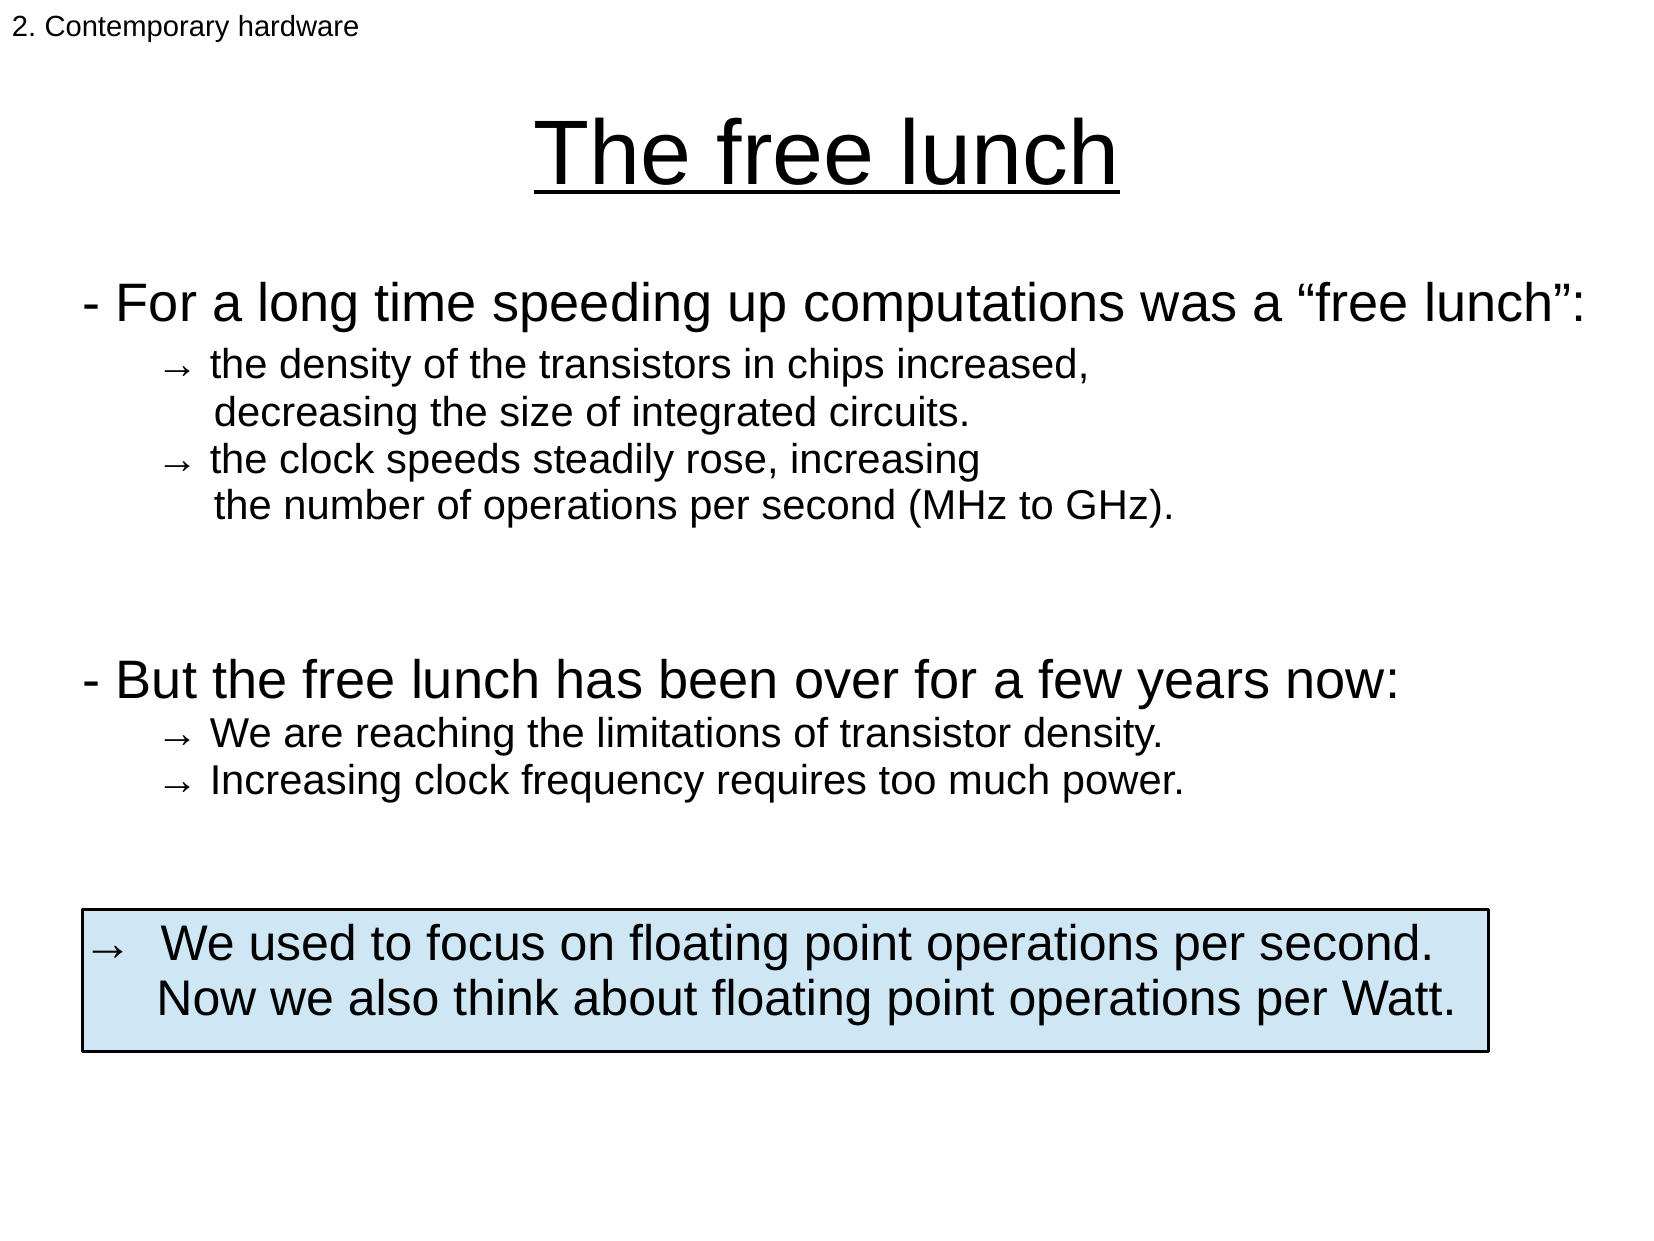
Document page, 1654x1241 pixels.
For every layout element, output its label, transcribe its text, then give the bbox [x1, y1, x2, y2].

subtitle - For a long time speeding up computations was a “free lunch”: → the density of the transistors in chips increased, decreasing the size of integrated circuits. → the clock speeds steadily rose, increasing the number of operations per second (MHz to GHz). - But the free lunch has been over for a few years now: → We are reaching the limitations of transistor density. → Increasing clock frequency requires too much power. → We used to focus on floating point operations per second. Now we also think about floating point operations per Watt. [82, 269, 1595, 1030]
text_box 2. Contemporary hardware [11, 8, 815, 44]
text_box [82, 1030, 1489, 1052]
title The free lunch [82, 49, 1571, 257]
